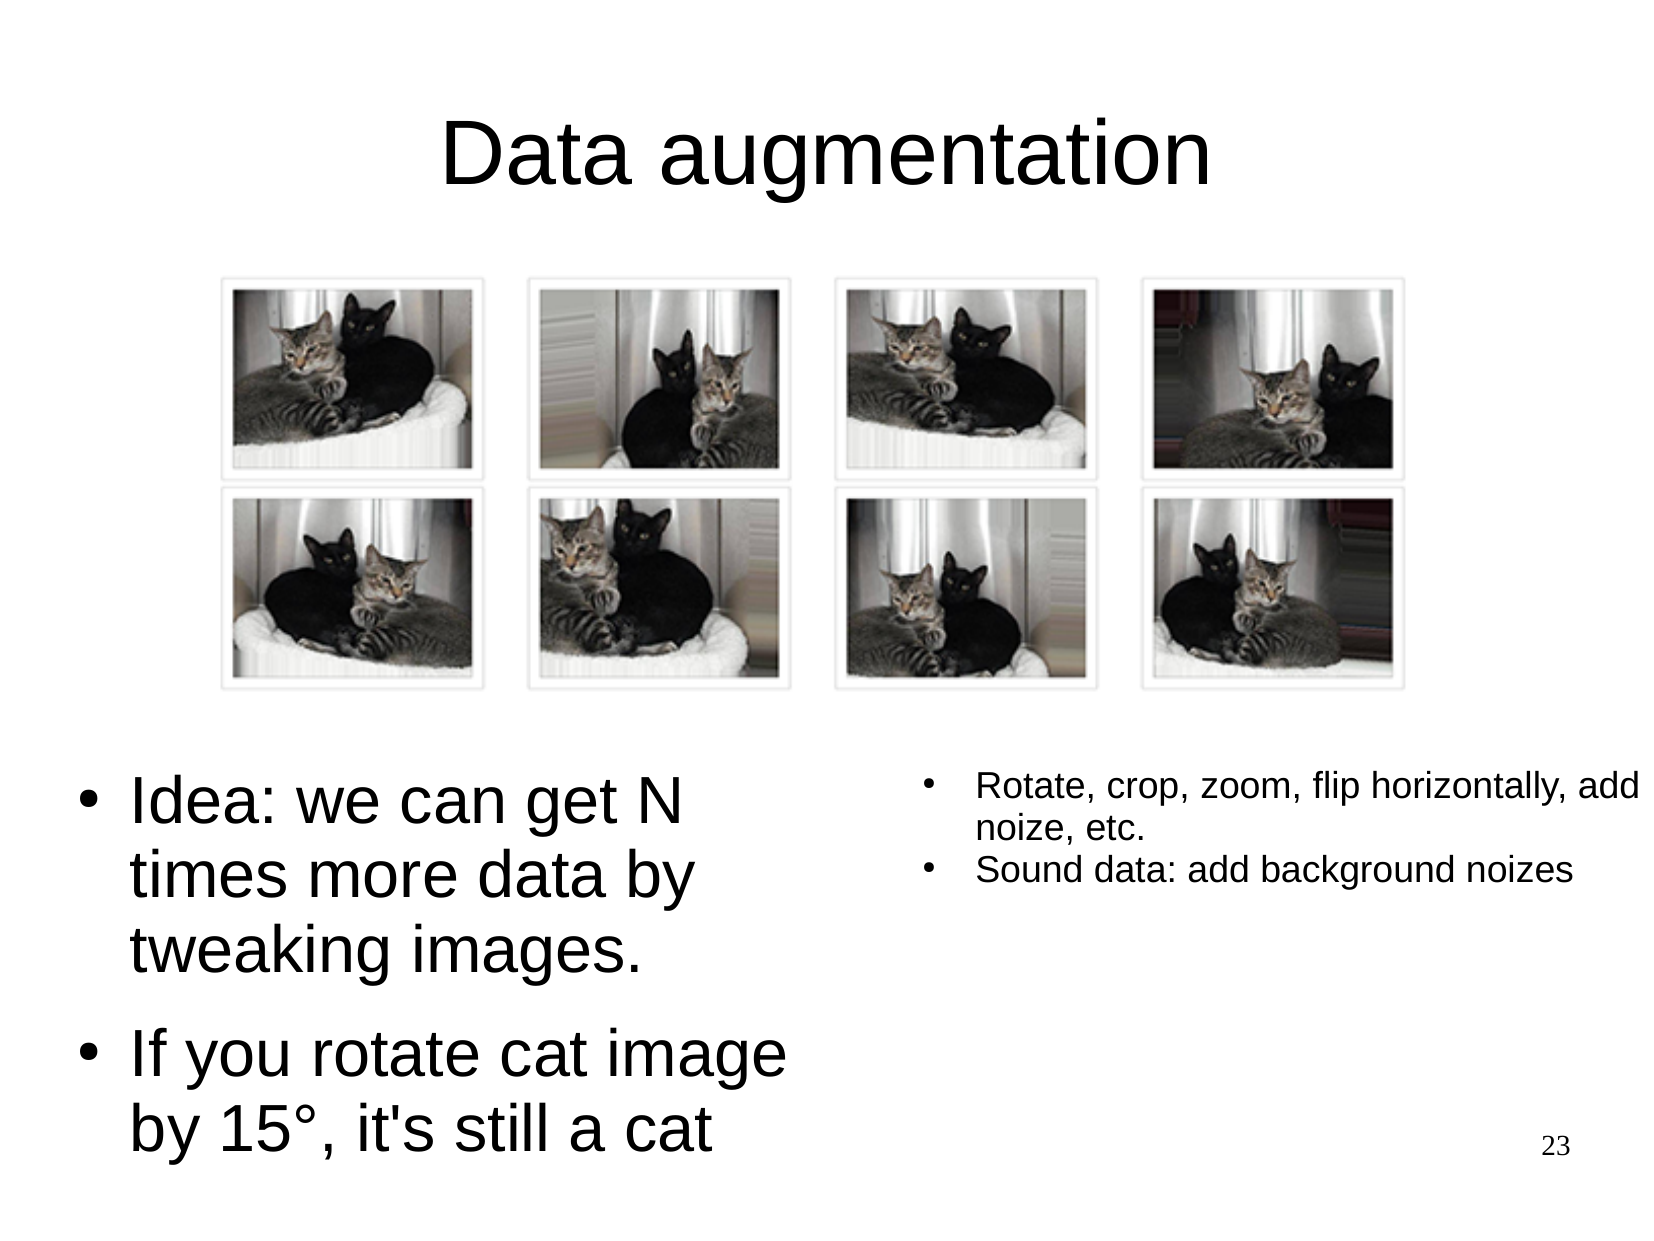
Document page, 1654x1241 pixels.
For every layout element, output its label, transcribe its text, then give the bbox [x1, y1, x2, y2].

title Data augmentation [82, 49, 1571, 257]
picture [209, 268, 1424, 704]
text_box Rotate, crop, zoom, flip horizontally, add noize, etc. Sound data: add background noizes [889, 756, 1654, 951]
list Idea: we can get N times more data by tweaking images. If you rotate cat image by 15°, it's still a cat [59, 762, 811, 1241]
